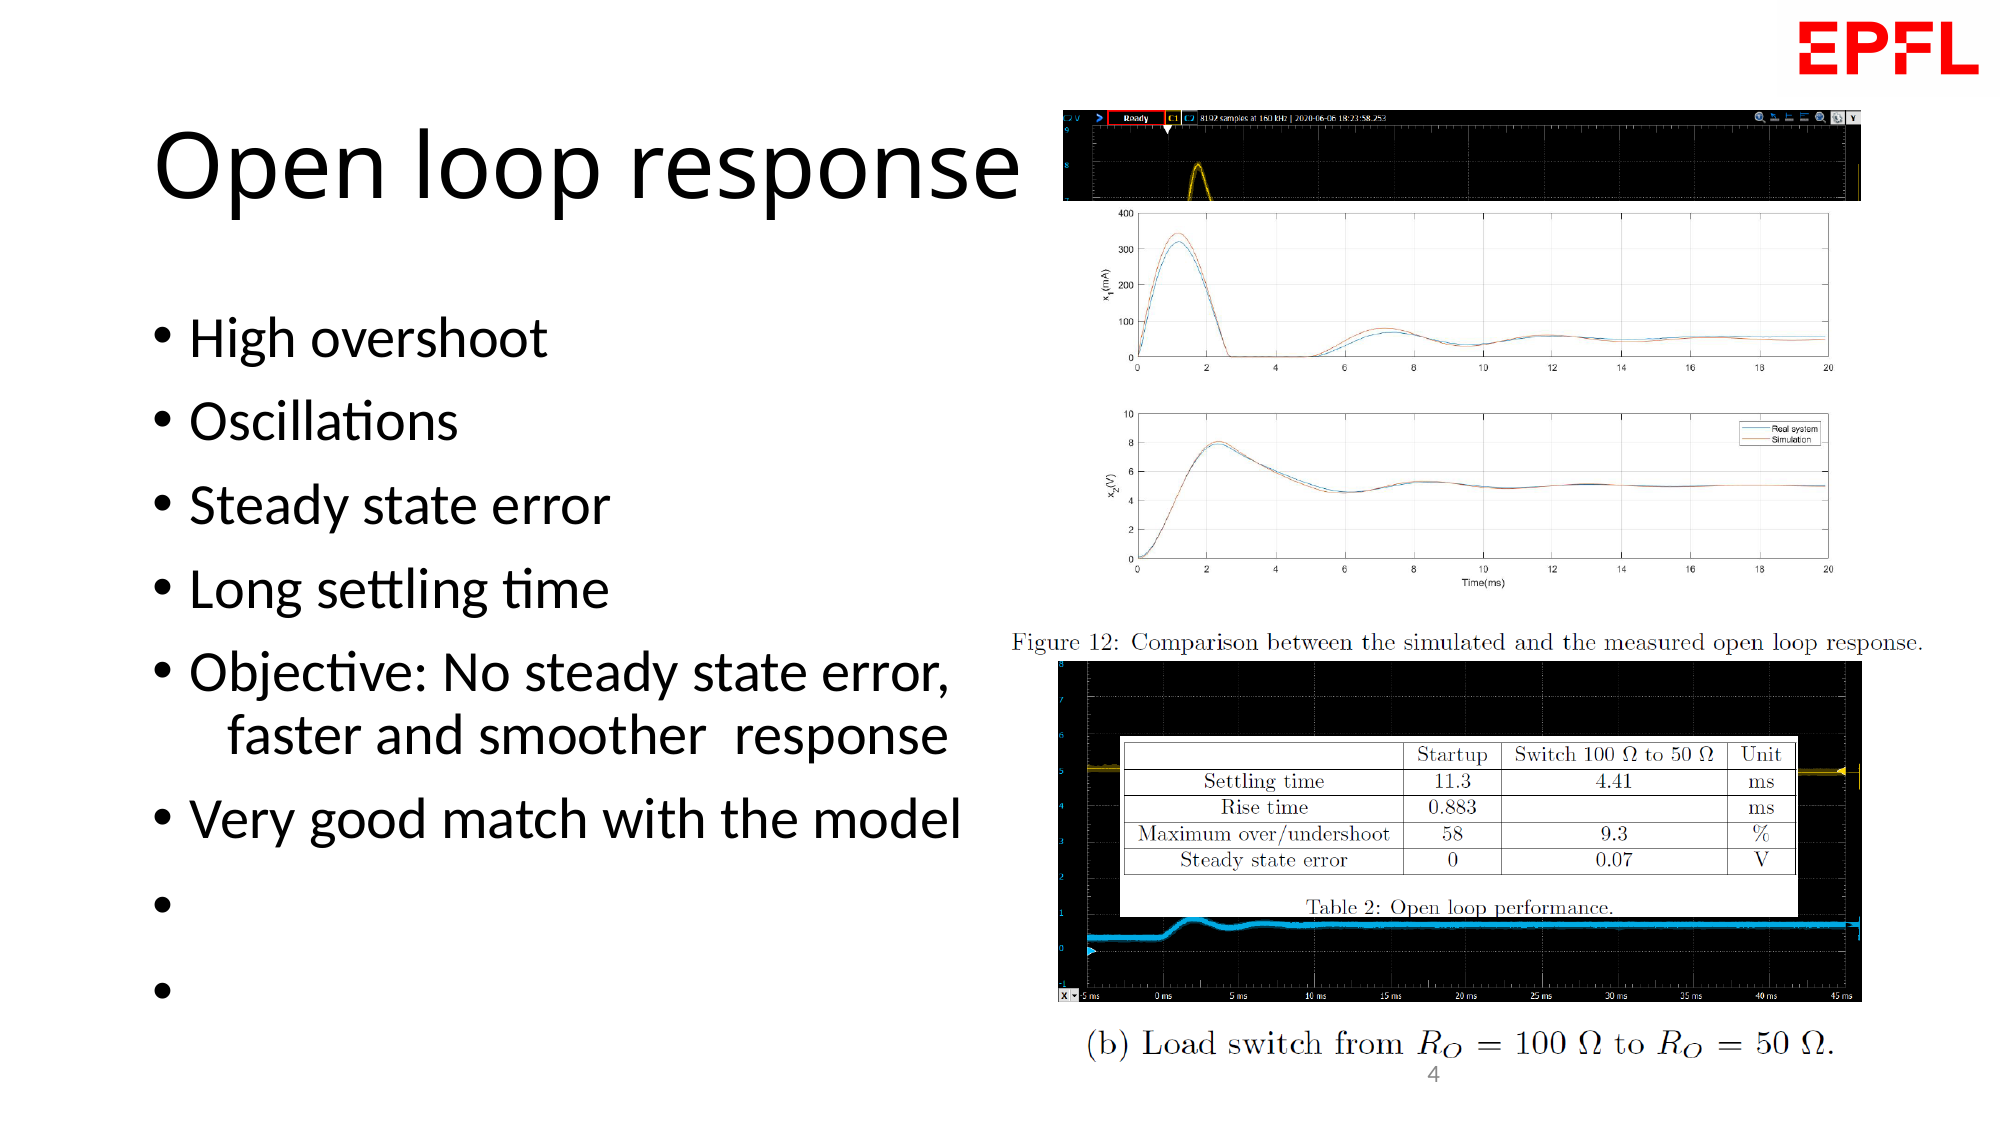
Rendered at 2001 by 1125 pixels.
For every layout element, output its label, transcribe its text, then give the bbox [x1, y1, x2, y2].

picture [1008, 99, 1928, 1066]
title Open loop response [137, 59, 1863, 278]
list High overshoot Oscillations Steady state error Long settling time Objective: No steady state error, faster and smoother response Very good match with the model [137, 299, 988, 1014]
text_box [1412, 1042, 1863, 1103]
